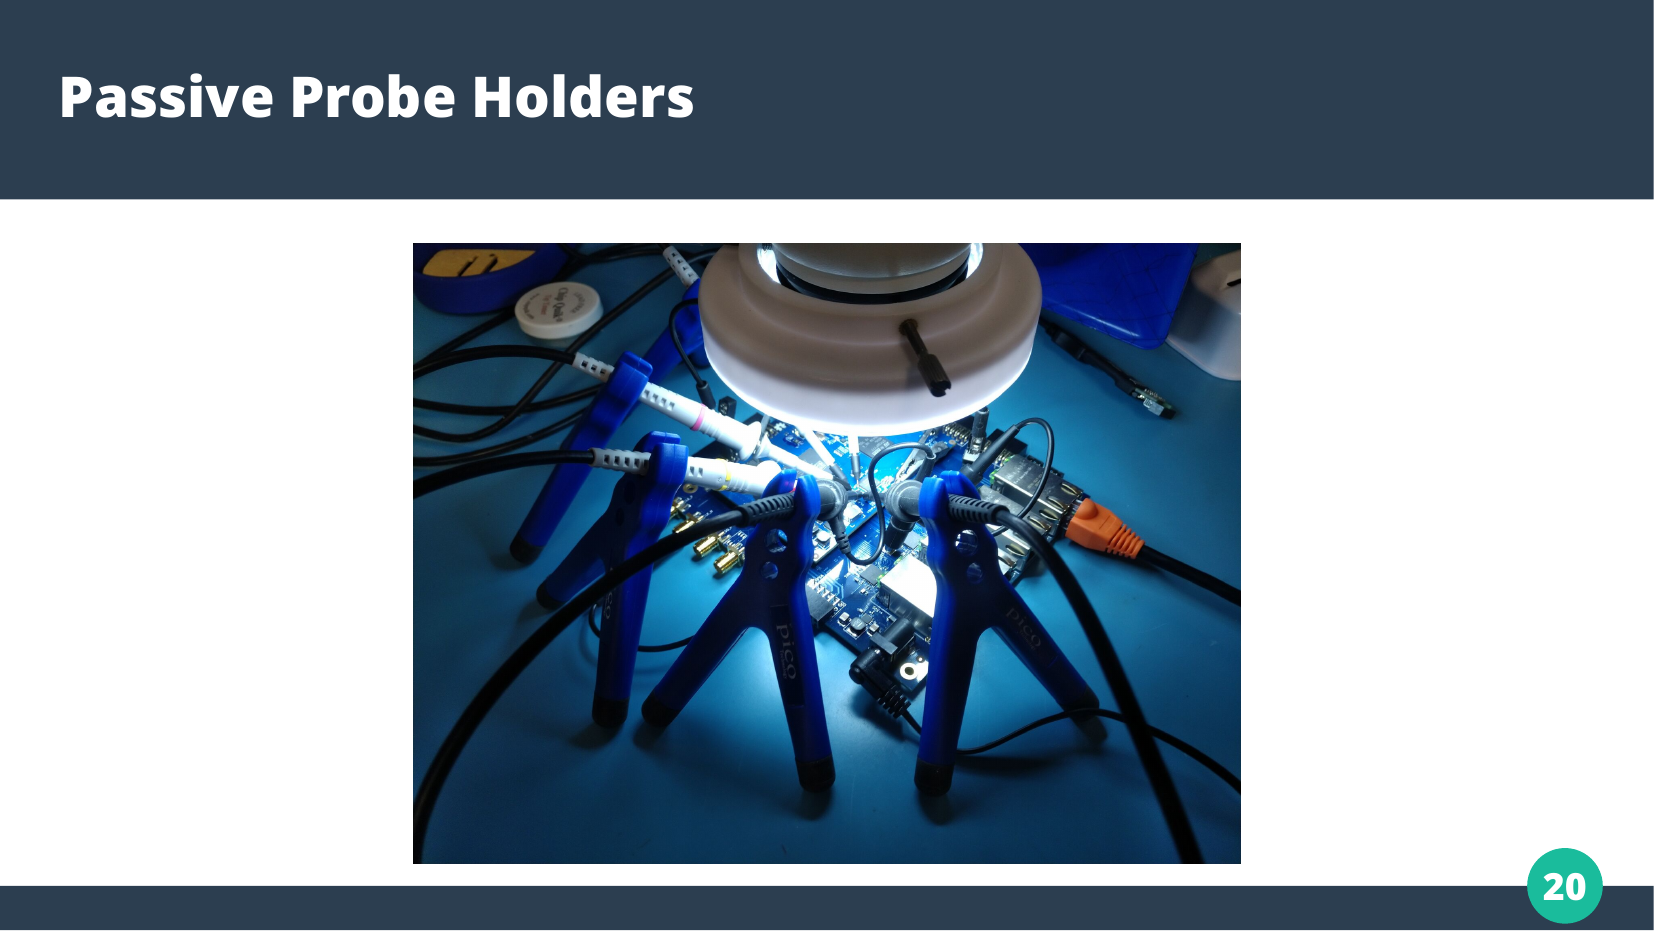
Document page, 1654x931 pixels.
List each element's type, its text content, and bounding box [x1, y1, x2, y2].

picture [413, 243, 1241, 864]
title Passive Probe Holders [59, 37, 1595, 155]
